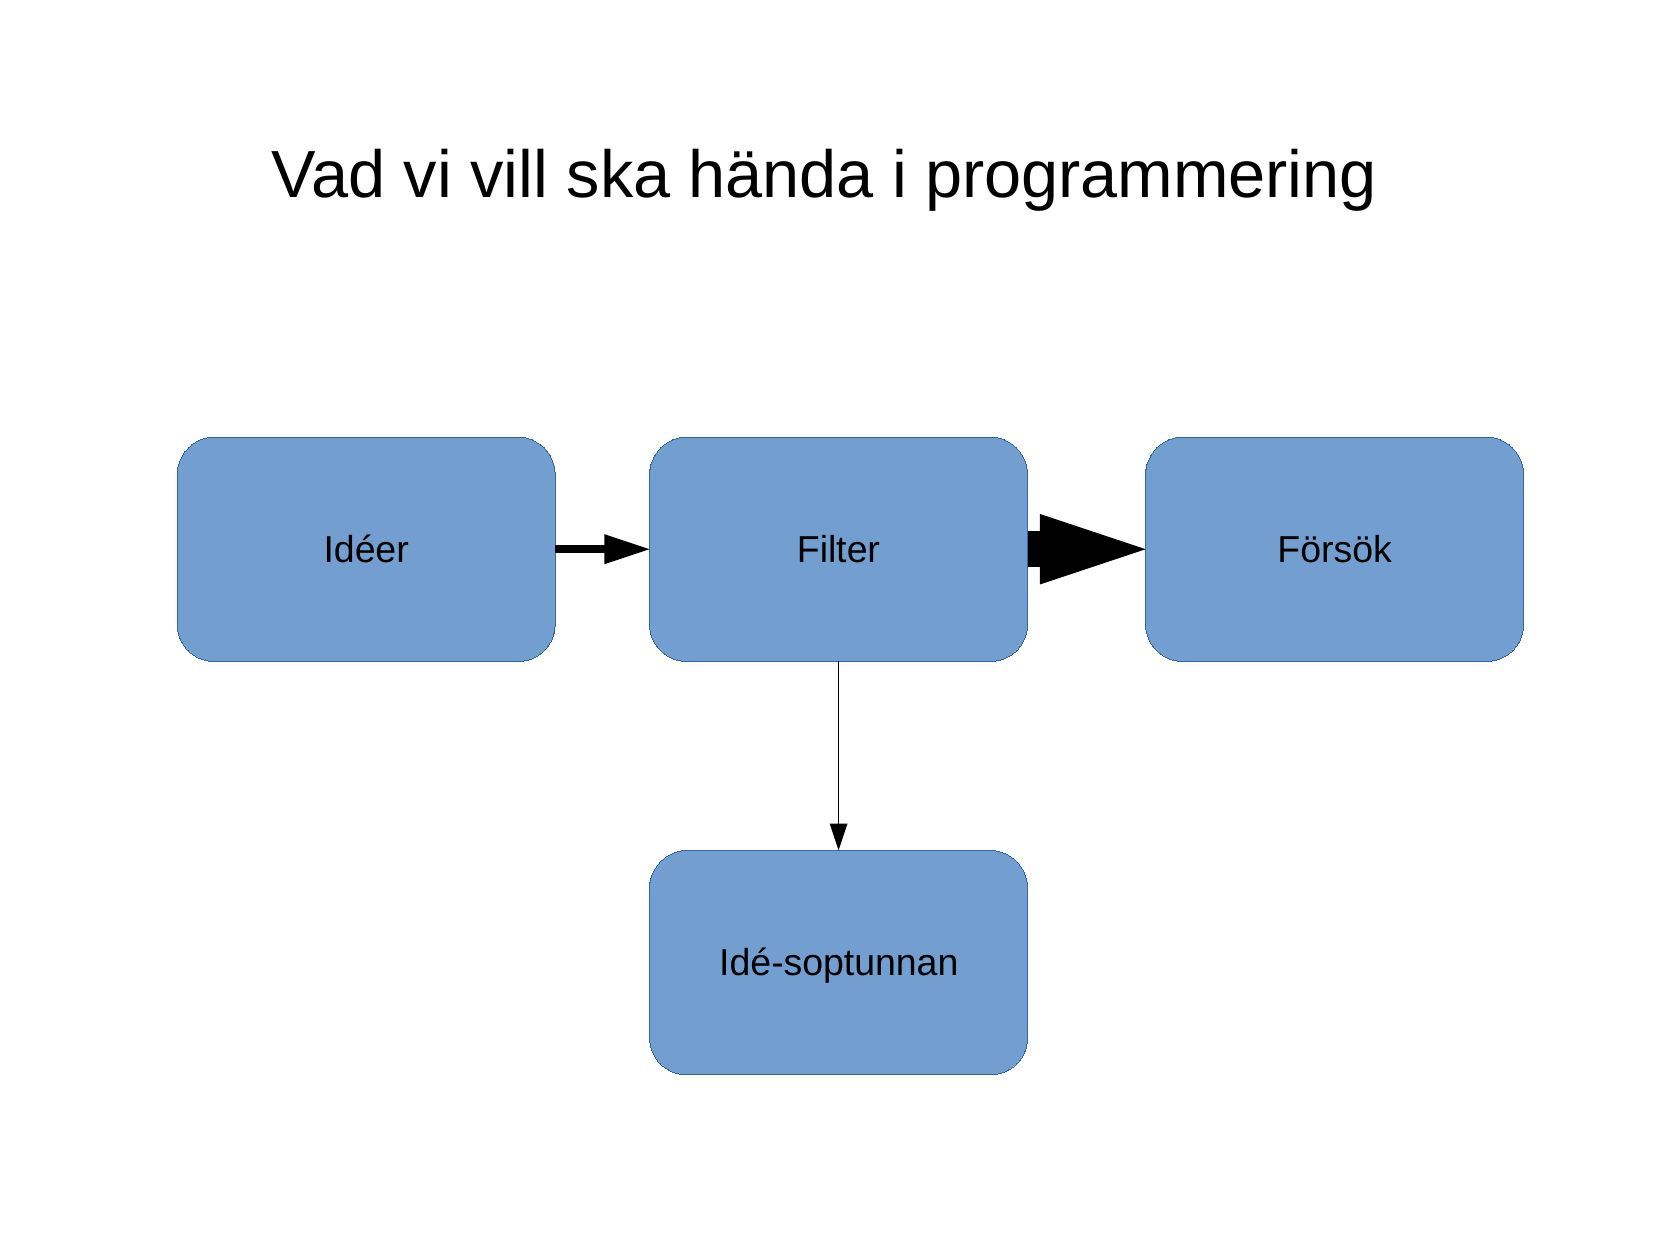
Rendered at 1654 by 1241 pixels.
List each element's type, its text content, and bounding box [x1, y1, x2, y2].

text_box Idé-soptunnan [649, 850, 1028, 1075]
text_box Försök [1145, 437, 1524, 662]
text_box Vad vi vill ska hända i programmering [257, 129, 1397, 220]
text_box Filter [649, 437, 1028, 662]
text_box Idéer [177, 437, 556, 662]
